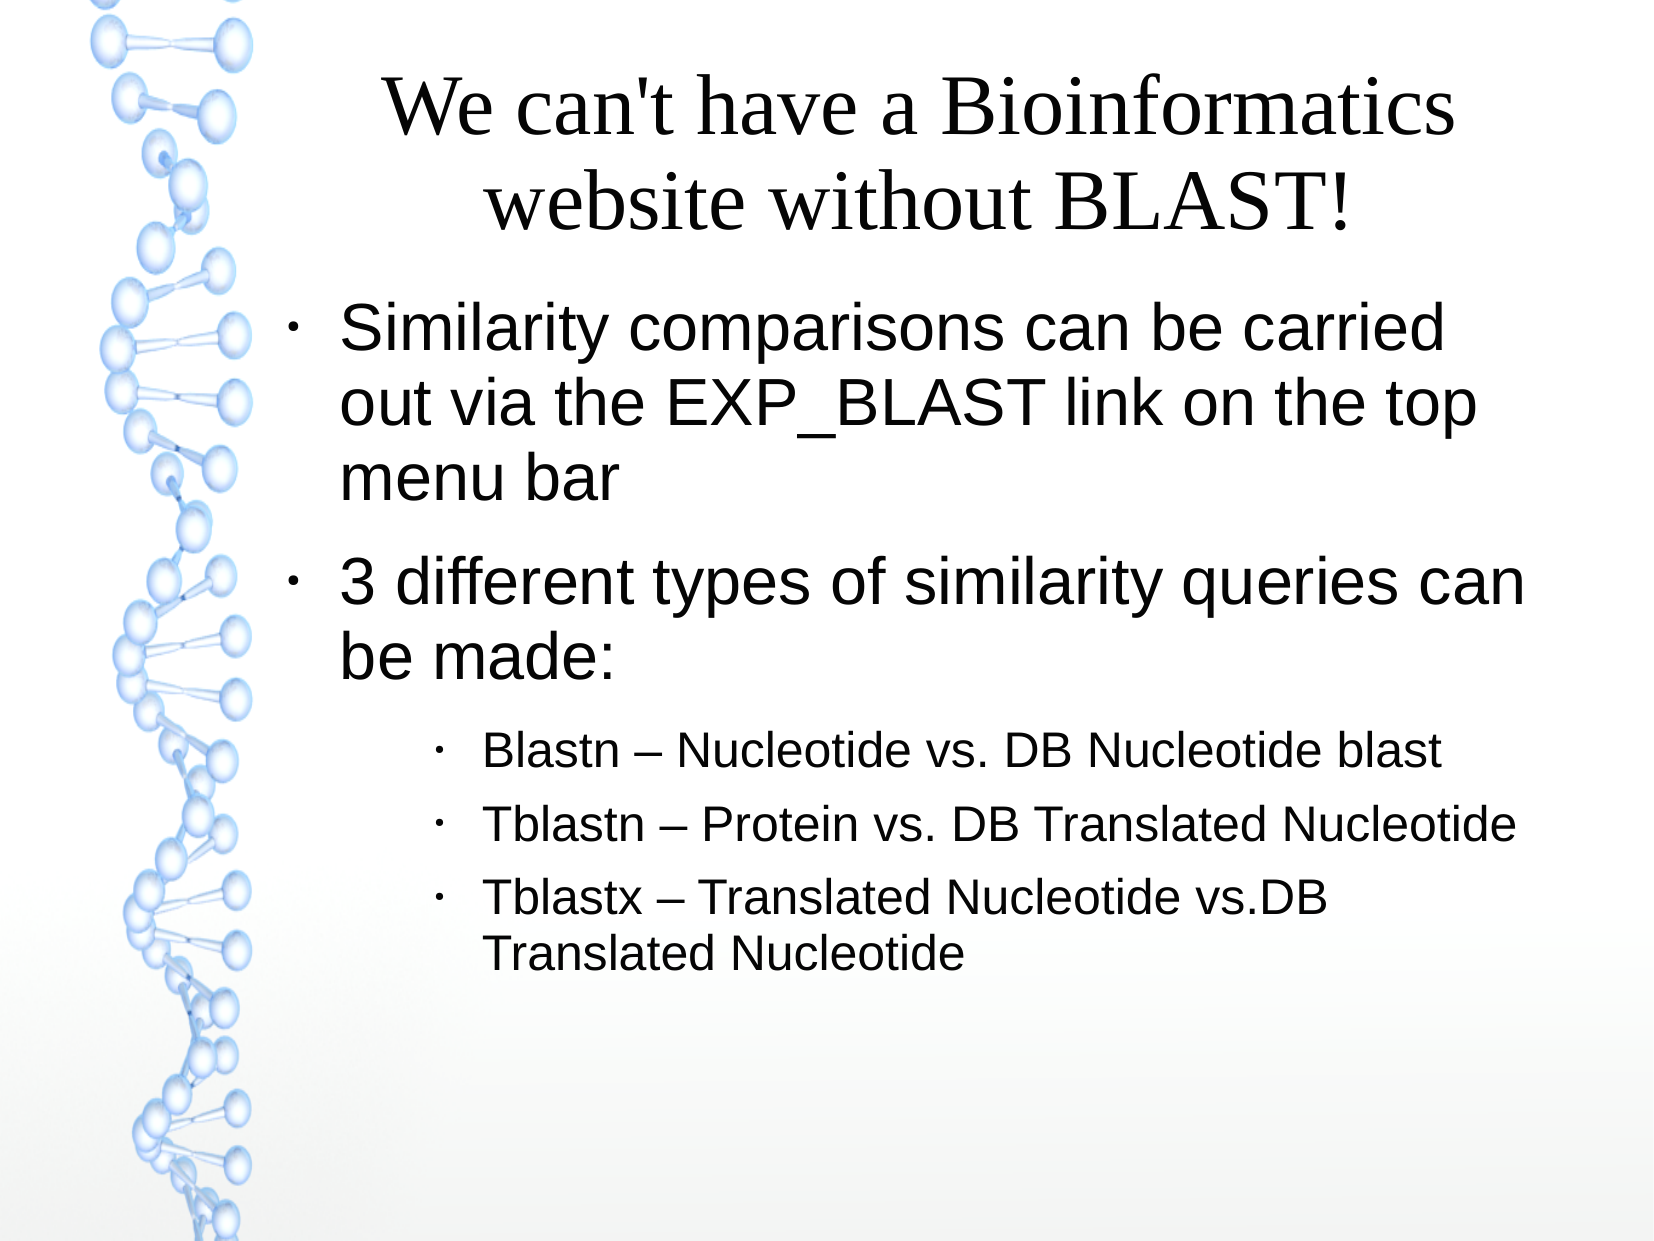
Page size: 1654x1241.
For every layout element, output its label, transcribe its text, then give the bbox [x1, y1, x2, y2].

picture [0, 0, 1654, 1241]
title We can't have a Bioinformatics website without BLAST! [269, 49, 1571, 257]
list Similarity comparisons can be carried out via the EXP_BLAST link on the top menu bar 3 different types of similarity queries can be made: Blastn – Nucleotide vs. DB Nucleotide blast Tblastn – Protein vs. DB Translated Nucleotide Tblastx – Translated Nucleotide vs.DB Translated Nucleotide [269, 290, 1538, 1010]
